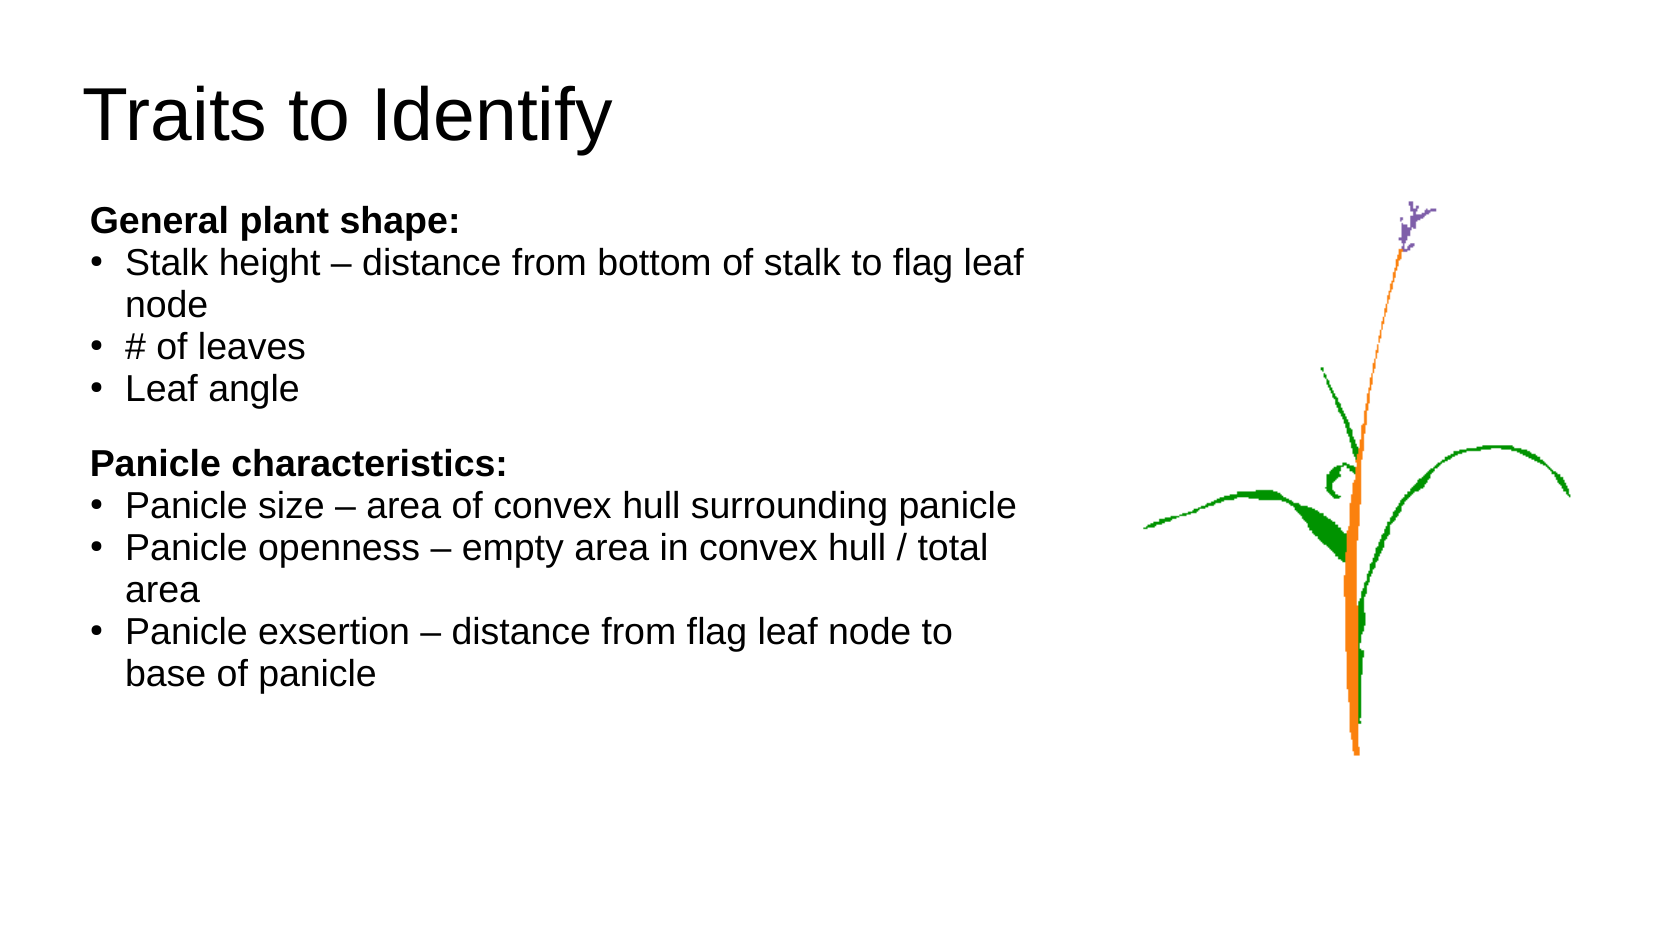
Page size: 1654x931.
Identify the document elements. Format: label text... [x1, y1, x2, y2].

picture [1125, 156, 1576, 781]
title Traits to Identify [82, 37, 1571, 193]
text_box General plant shape: Stalk height – distance from bottom of stalk to flag leaf node # of leaves Leaf angle [75, 192, 1051, 418]
text_box Panicle characteristics: Panicle size – area of convex hull surrounding panicle Panicle openness – empty area in convex hull / total area Panicle exsertion – distance from flag leaf node to base of panicle [74, 435, 1051, 702]
